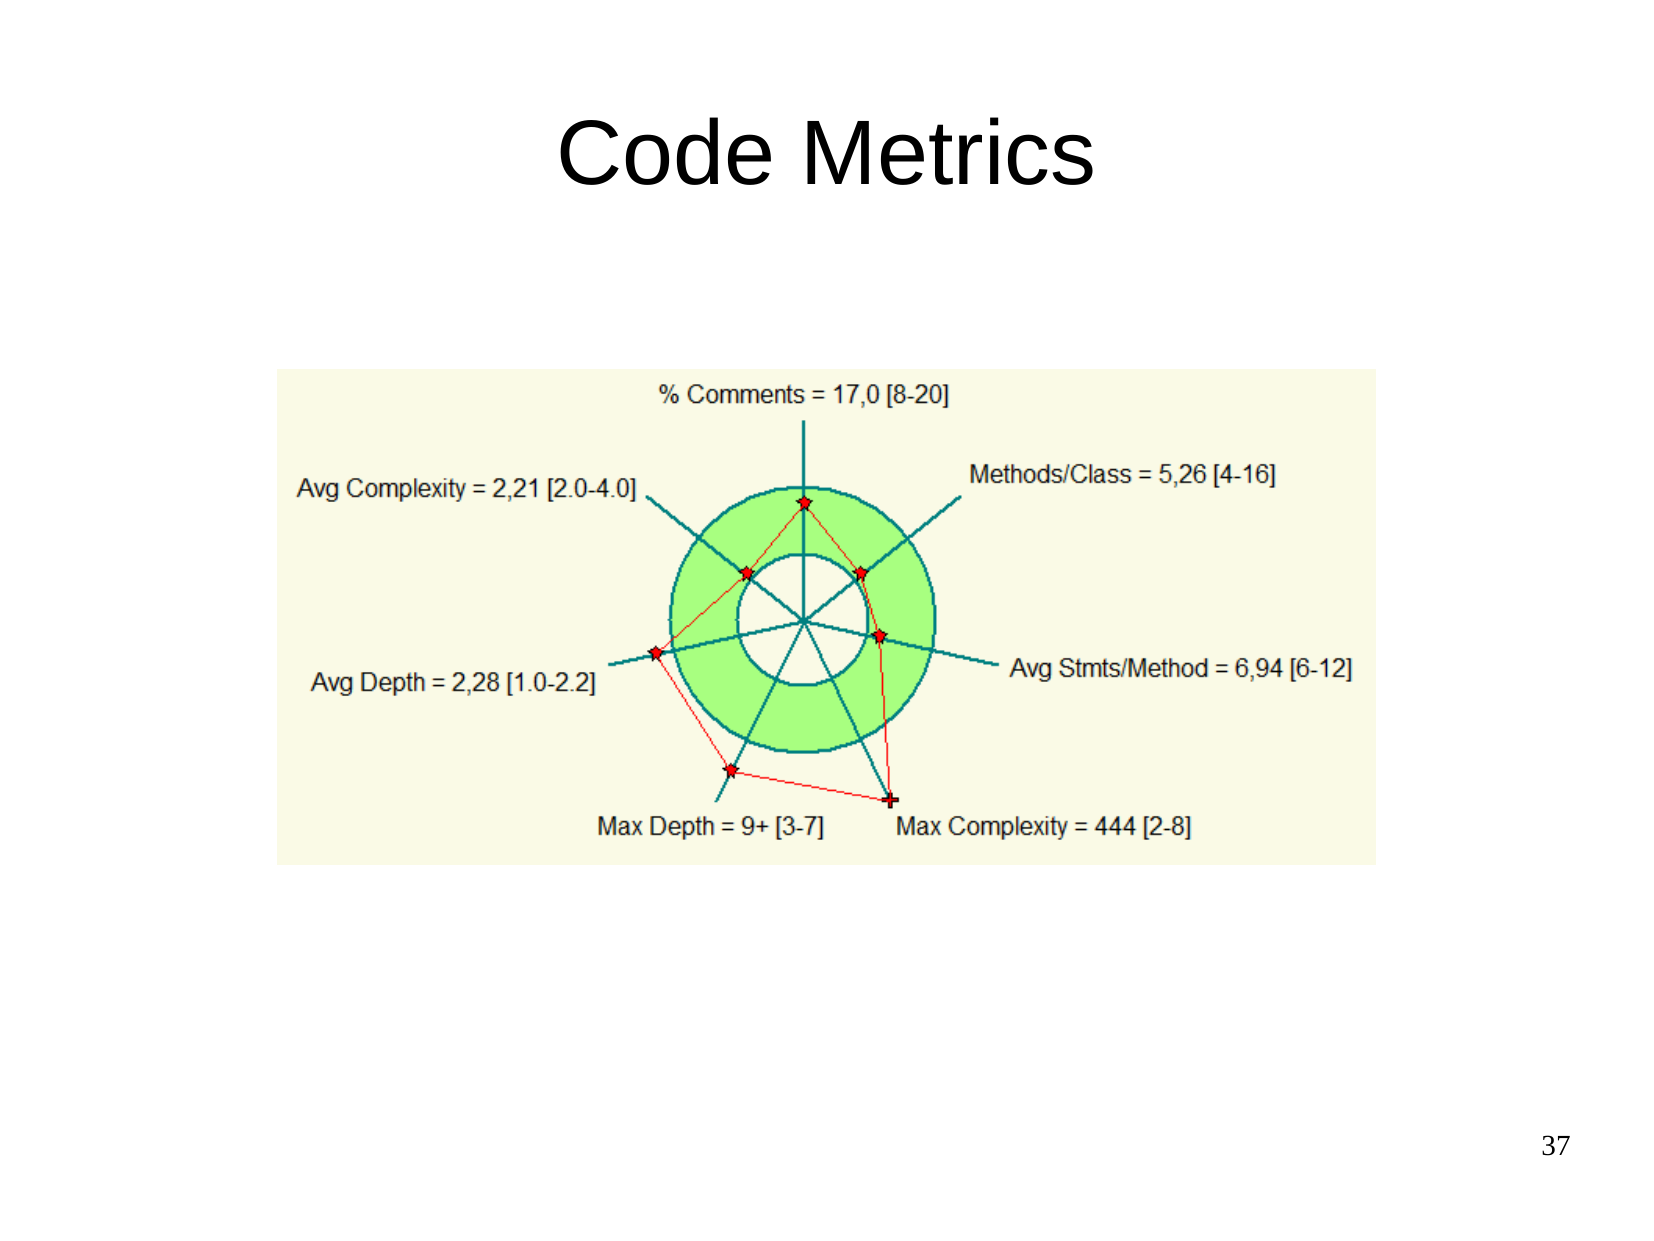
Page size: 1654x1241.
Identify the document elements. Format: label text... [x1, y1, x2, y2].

title Code Metrics [82, 49, 1571, 257]
picture [277, 369, 1376, 865]
